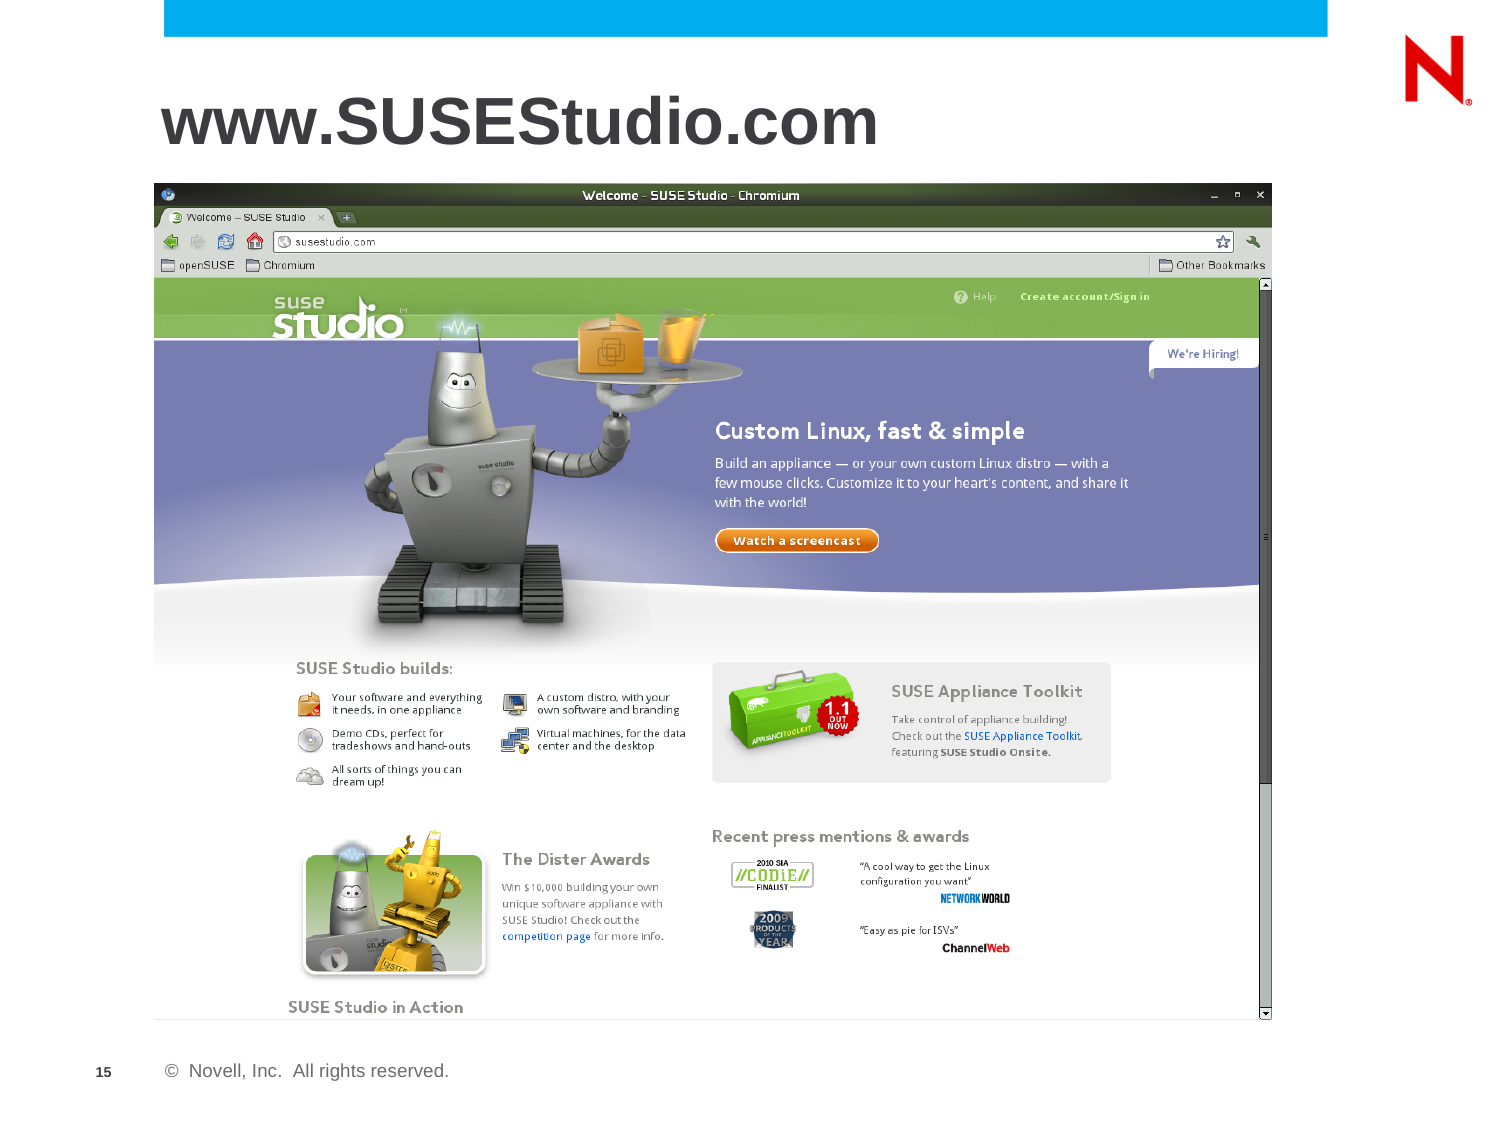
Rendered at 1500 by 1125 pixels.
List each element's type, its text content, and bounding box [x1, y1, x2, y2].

title www.SUSEStudio.com [161, 41, 1383, 205]
picture [1403, 32, 1473, 107]
picture [154, 183, 1272, 1020]
